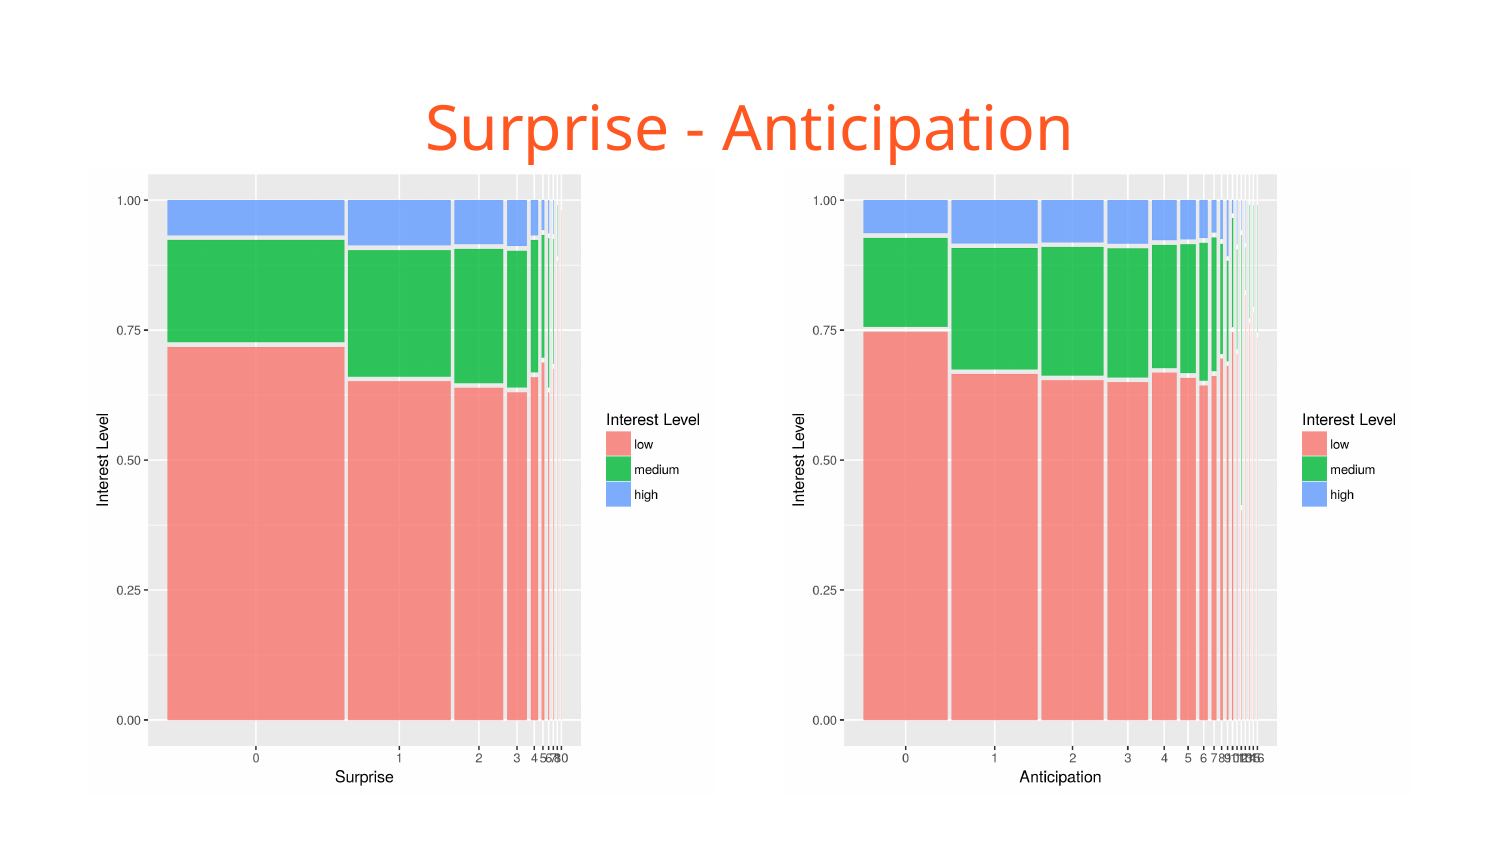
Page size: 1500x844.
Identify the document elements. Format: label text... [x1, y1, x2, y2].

title Surprise - Anticipation [51, 72, 1449, 167]
picture [88, 166, 716, 794]
picture [784, 166, 1412, 794]
